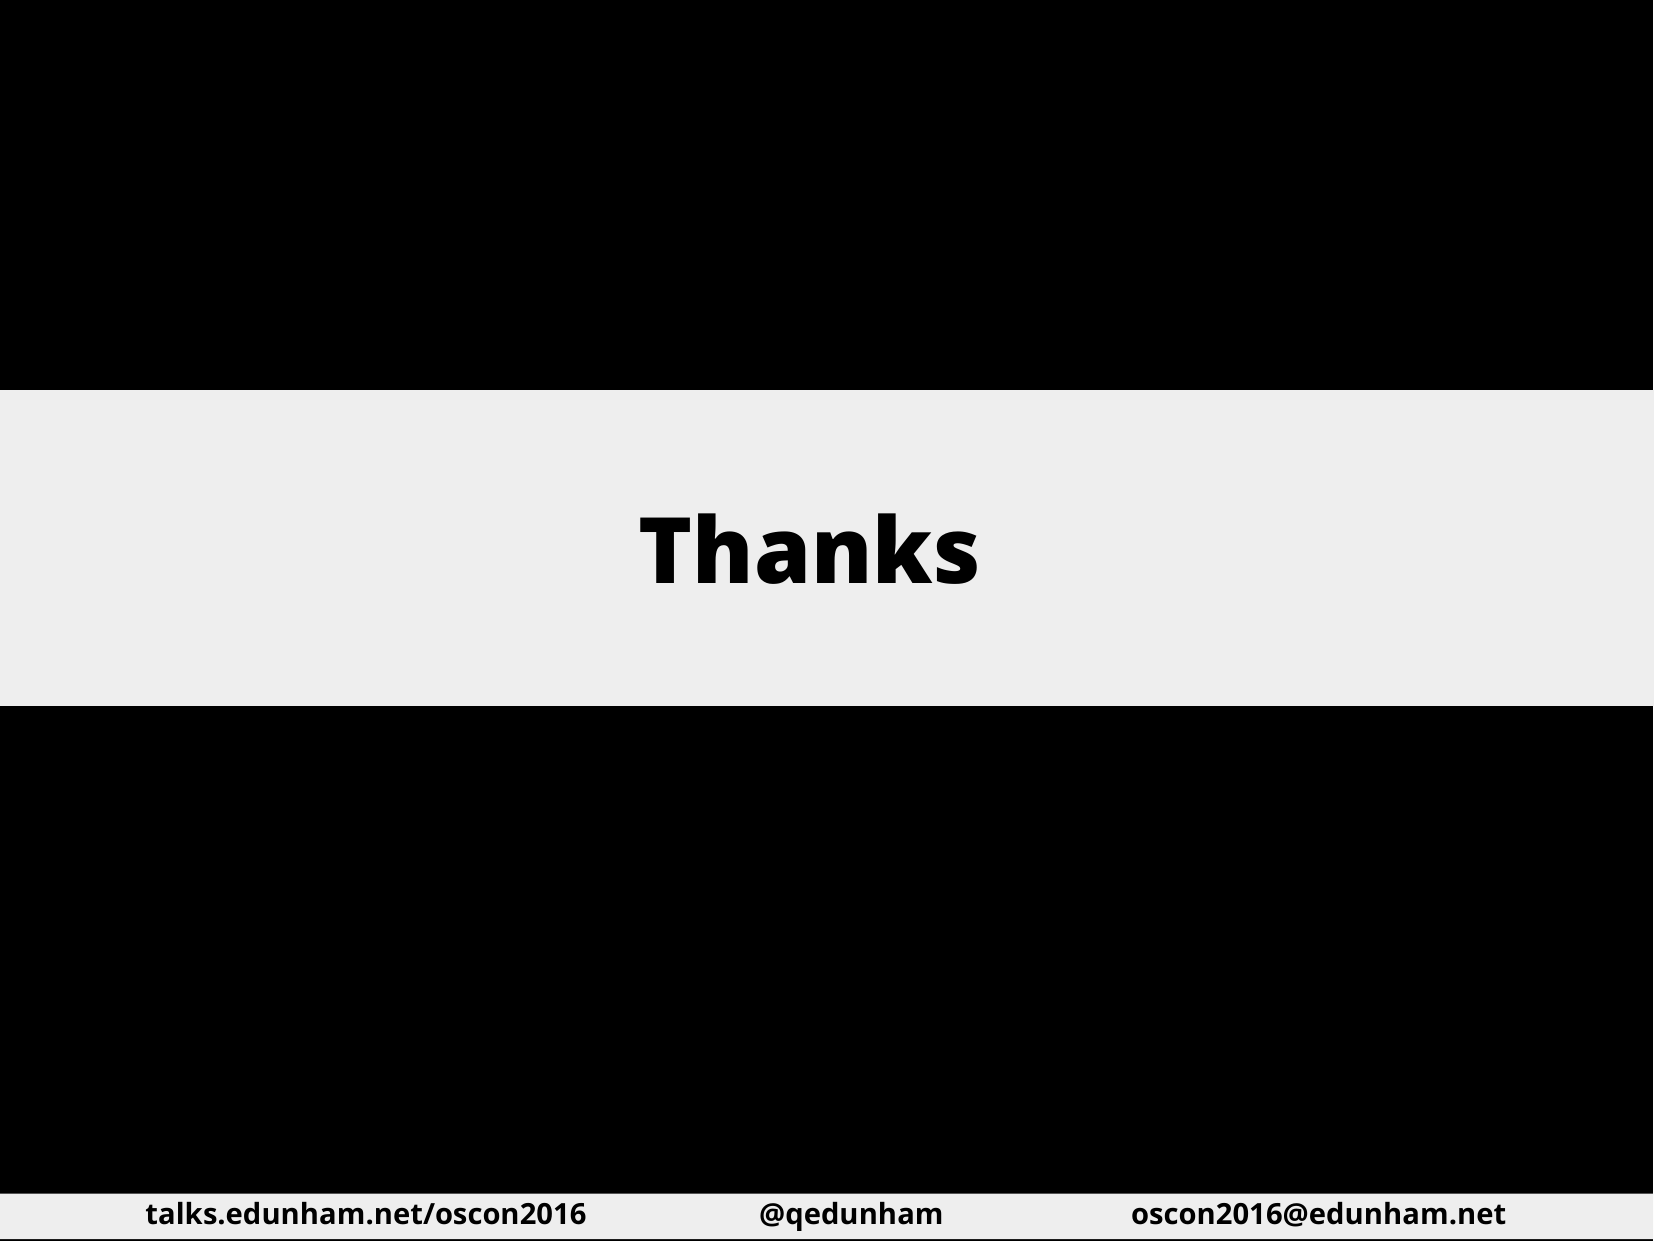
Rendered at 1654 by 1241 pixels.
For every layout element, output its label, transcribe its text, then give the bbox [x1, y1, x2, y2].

title Thanks [0, 390, 1621, 706]
